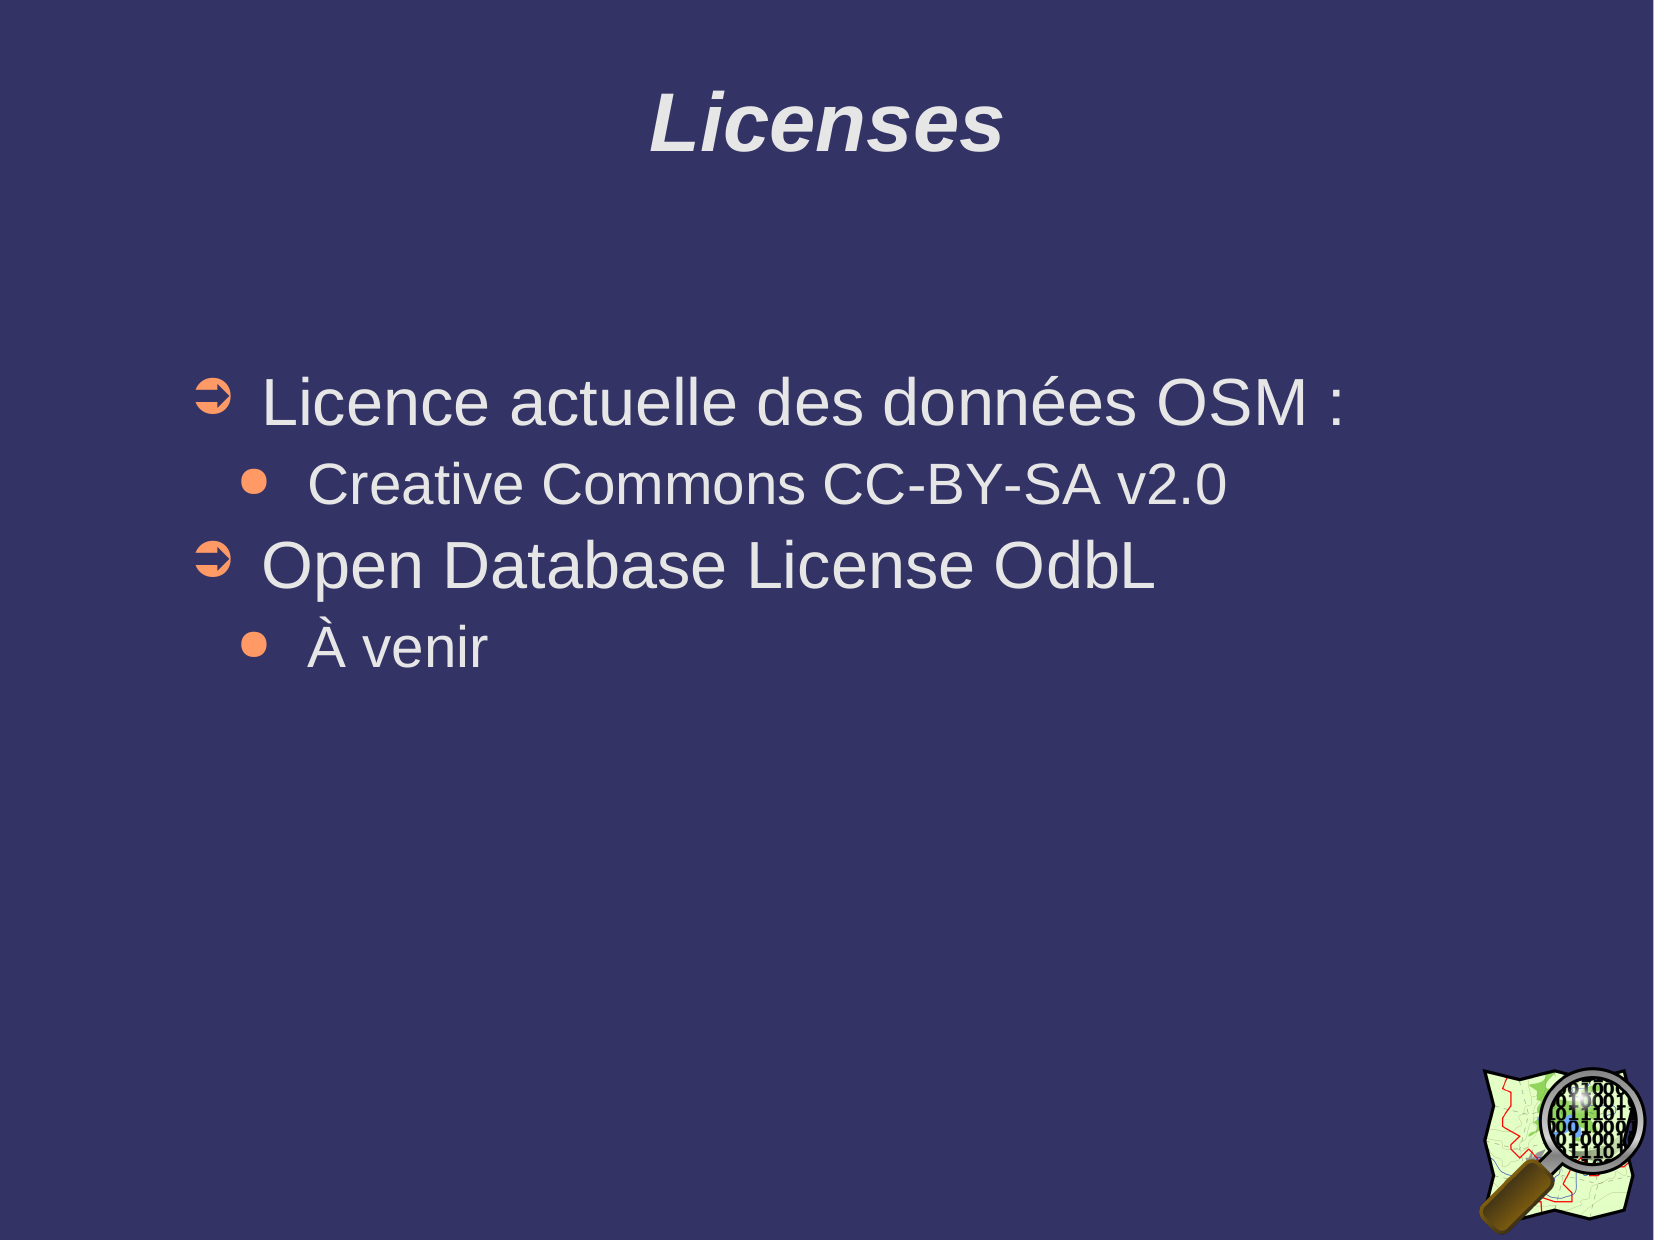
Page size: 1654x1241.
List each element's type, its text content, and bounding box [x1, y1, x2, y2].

list Licence actuelle des données OSM : Creative Commons CC-BY-SA v2.0 Open Database License OdbL À venir [178, 364, 1570, 1147]
title Licenses [121, 19, 1534, 227]
picture [1476, 1062, 1650, 1236]
